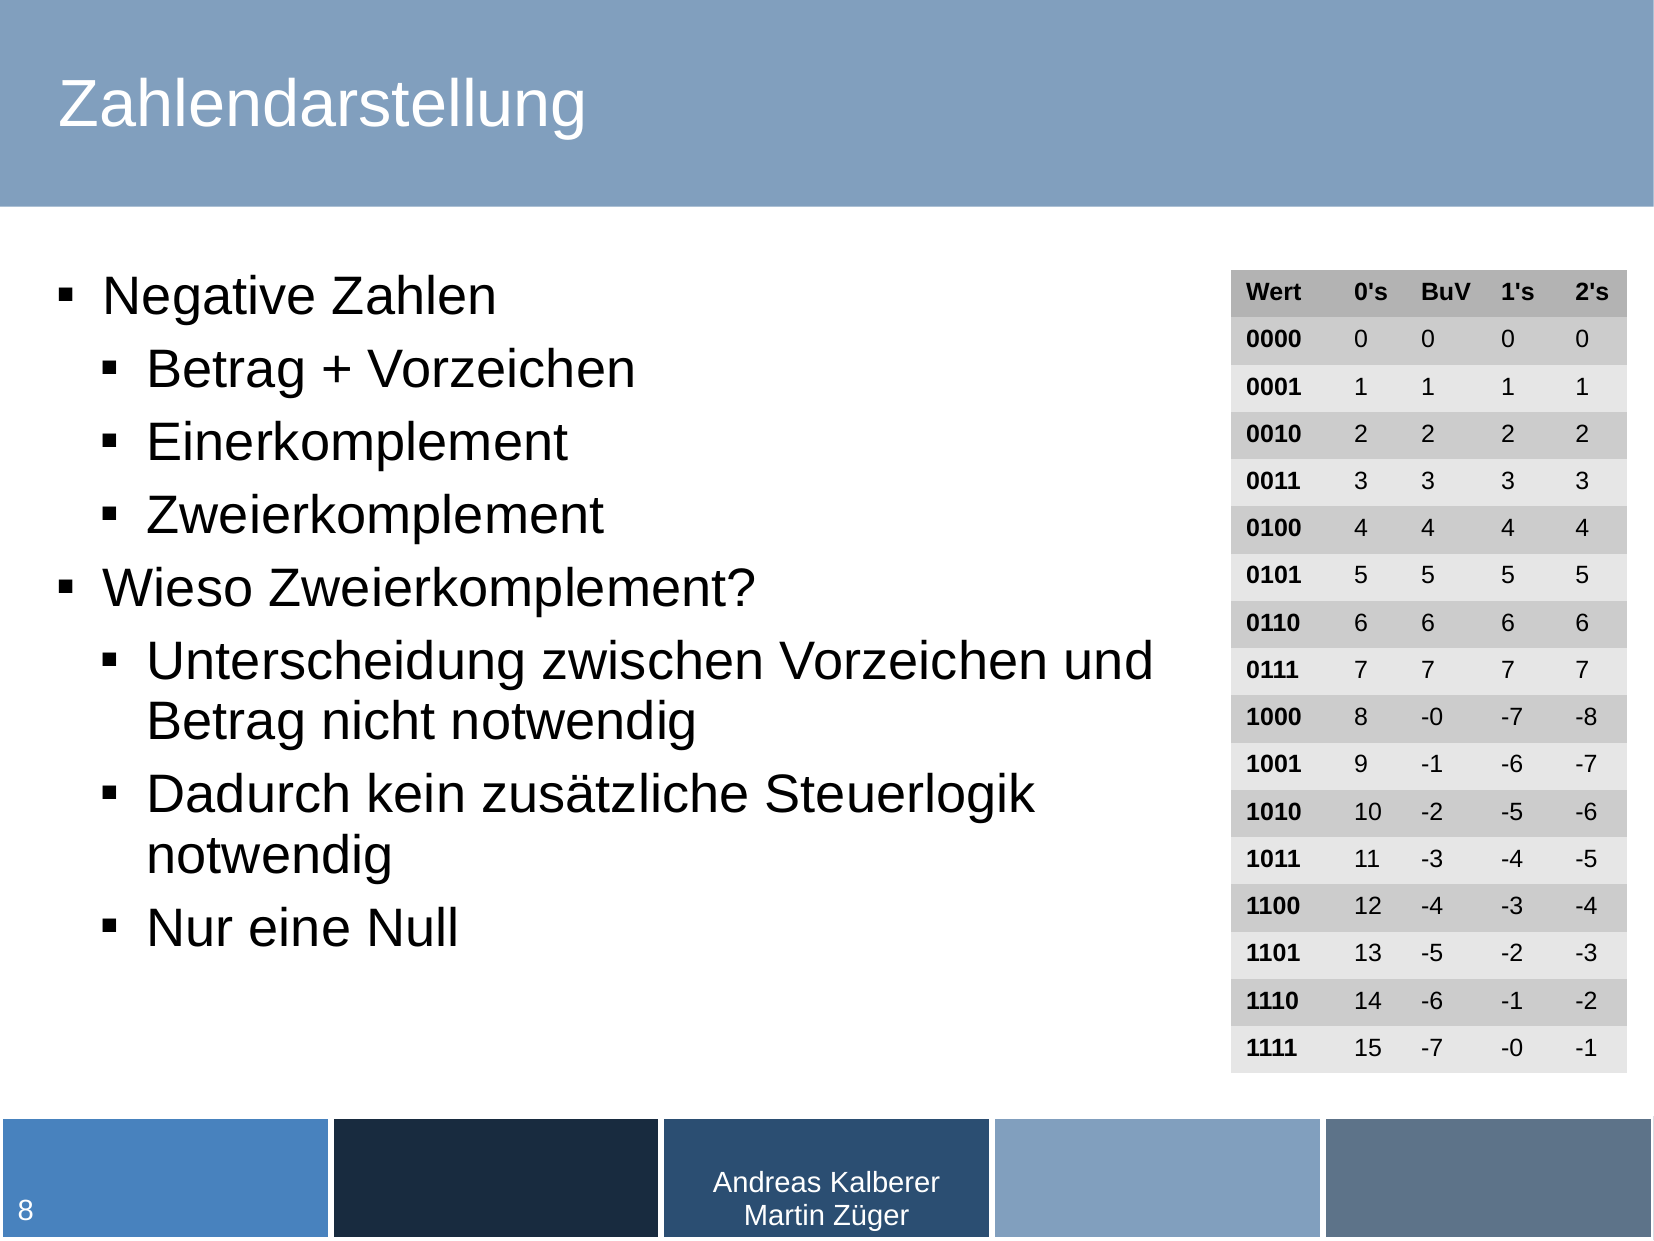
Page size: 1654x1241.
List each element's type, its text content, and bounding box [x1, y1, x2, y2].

table_cell 4 [1406, 506, 1486, 554]
table_cell 0101 [1231, 554, 1339, 601]
table_cell 9 [1339, 743, 1406, 790]
table_cell -7 [1561, 743, 1627, 790]
table_cell 4 [1561, 506, 1627, 554]
table_cell 0111 [1231, 648, 1339, 695]
table_cell 1000 [1231, 695, 1339, 743]
table_cell 3 [1561, 459, 1627, 506]
table_cell 6 [1406, 601, 1486, 648]
table_cell -3 [1406, 837, 1486, 884]
list Negative Zahlen Betrag + Vorzeichen Einerkomplement Zweierkomplement Wieso Zweierkomplement? Unterscheidung zwischen Vorzeichen und Betrag nicht notwendig Dadurch kein zusätzliche Steuerlogik notwendig Nur eine Null [59, 265, 1182, 986]
table_cell 4 [1339, 506, 1406, 554]
table_cell 7 [1486, 648, 1561, 695]
table_cell -5 [1406, 932, 1486, 979]
table_cell 1 [1406, 365, 1486, 412]
table_cell -1 [1486, 979, 1561, 1026]
table_cell 1010 [1231, 790, 1339, 837]
table_cell -3 [1486, 884, 1561, 932]
table_cell -1 [1561, 1026, 1627, 1073]
table_cell 1110 [1231, 979, 1339, 1026]
table_cell 12 [1339, 884, 1406, 932]
table_cell 3 [1486, 459, 1561, 506]
table_cell -7 [1406, 1026, 1486, 1073]
table_cell -6 [1561, 790, 1627, 837]
table_cell 0110 [1231, 601, 1339, 648]
table_cell 7 [1339, 648, 1406, 695]
table_header BuV [1406, 270, 1486, 317]
table_cell -7 [1486, 695, 1561, 743]
table_cell -0 [1486, 1026, 1561, 1073]
table_cell -2 [1406, 790, 1486, 837]
table_cell 13 [1339, 932, 1406, 979]
table_cell -6 [1406, 979, 1486, 1026]
table_cell 6 [1339, 601, 1406, 648]
table_cell -2 [1486, 932, 1561, 979]
table_cell 7 [1406, 648, 1486, 695]
table_cell 1101 [1231, 932, 1339, 979]
table_cell -2 [1561, 979, 1627, 1026]
table_cell -4 [1486, 837, 1561, 884]
table_cell 6 [1486, 601, 1561, 648]
table_cell 5 [1339, 554, 1406, 601]
table_cell 8 [1339, 695, 1406, 743]
table_cell 2 [1339, 412, 1406, 459]
table_cell 0000 [1231, 317, 1339, 365]
table_cell -4 [1561, 884, 1627, 932]
table_header 0's [1339, 270, 1406, 317]
table_cell -5 [1486, 790, 1561, 837]
table_header 1's [1486, 270, 1561, 317]
table_cell 5 [1406, 554, 1486, 601]
table_cell 0 [1486, 317, 1561, 365]
table_cell 6 [1561, 601, 1627, 648]
table_header Wert [1231, 270, 1339, 317]
table_cell 2 [1406, 412, 1486, 459]
table_cell 2 [1486, 412, 1561, 459]
title Zahlendarstellung [59, 29, 1595, 178]
table_cell 0011 [1231, 459, 1339, 506]
table_cell 7 [1561, 648, 1627, 695]
table_cell 0100 [1231, 506, 1339, 554]
table_cell 0010 [1231, 412, 1339, 459]
table_cell 0 [1339, 317, 1406, 365]
table_cell 4 [1486, 506, 1561, 554]
table_cell 1001 [1231, 743, 1339, 790]
table_cell 1 [1561, 365, 1627, 412]
table_cell 0001 [1231, 365, 1339, 412]
table_cell -3 [1561, 932, 1627, 979]
table_cell 1 [1486, 365, 1561, 412]
table_cell 5 [1486, 554, 1561, 601]
table_cell 11 [1339, 837, 1406, 884]
table_cell -5 [1561, 837, 1627, 884]
table_cell 15 [1339, 1026, 1406, 1073]
table_cell 1 [1339, 365, 1406, 412]
table_cell -4 [1406, 884, 1486, 932]
table_cell 3 [1339, 459, 1406, 506]
table_cell 10 [1339, 790, 1406, 837]
table_header 2's [1561, 270, 1627, 317]
table_cell -0 [1406, 695, 1486, 743]
table_cell 0 [1561, 317, 1627, 365]
table_cell 1111 [1231, 1026, 1339, 1073]
table_cell -6 [1486, 743, 1561, 790]
table_cell 3 [1406, 459, 1486, 506]
table_cell 2 [1561, 412, 1627, 459]
table_cell 1011 [1231, 837, 1339, 884]
table_cell -1 [1406, 743, 1486, 790]
table_cell 14 [1339, 979, 1406, 1026]
table_cell 1100 [1231, 884, 1339, 932]
table_cell 0 [1406, 317, 1486, 365]
table_cell -8 [1561, 695, 1627, 743]
table_cell 5 [1561, 554, 1627, 601]
